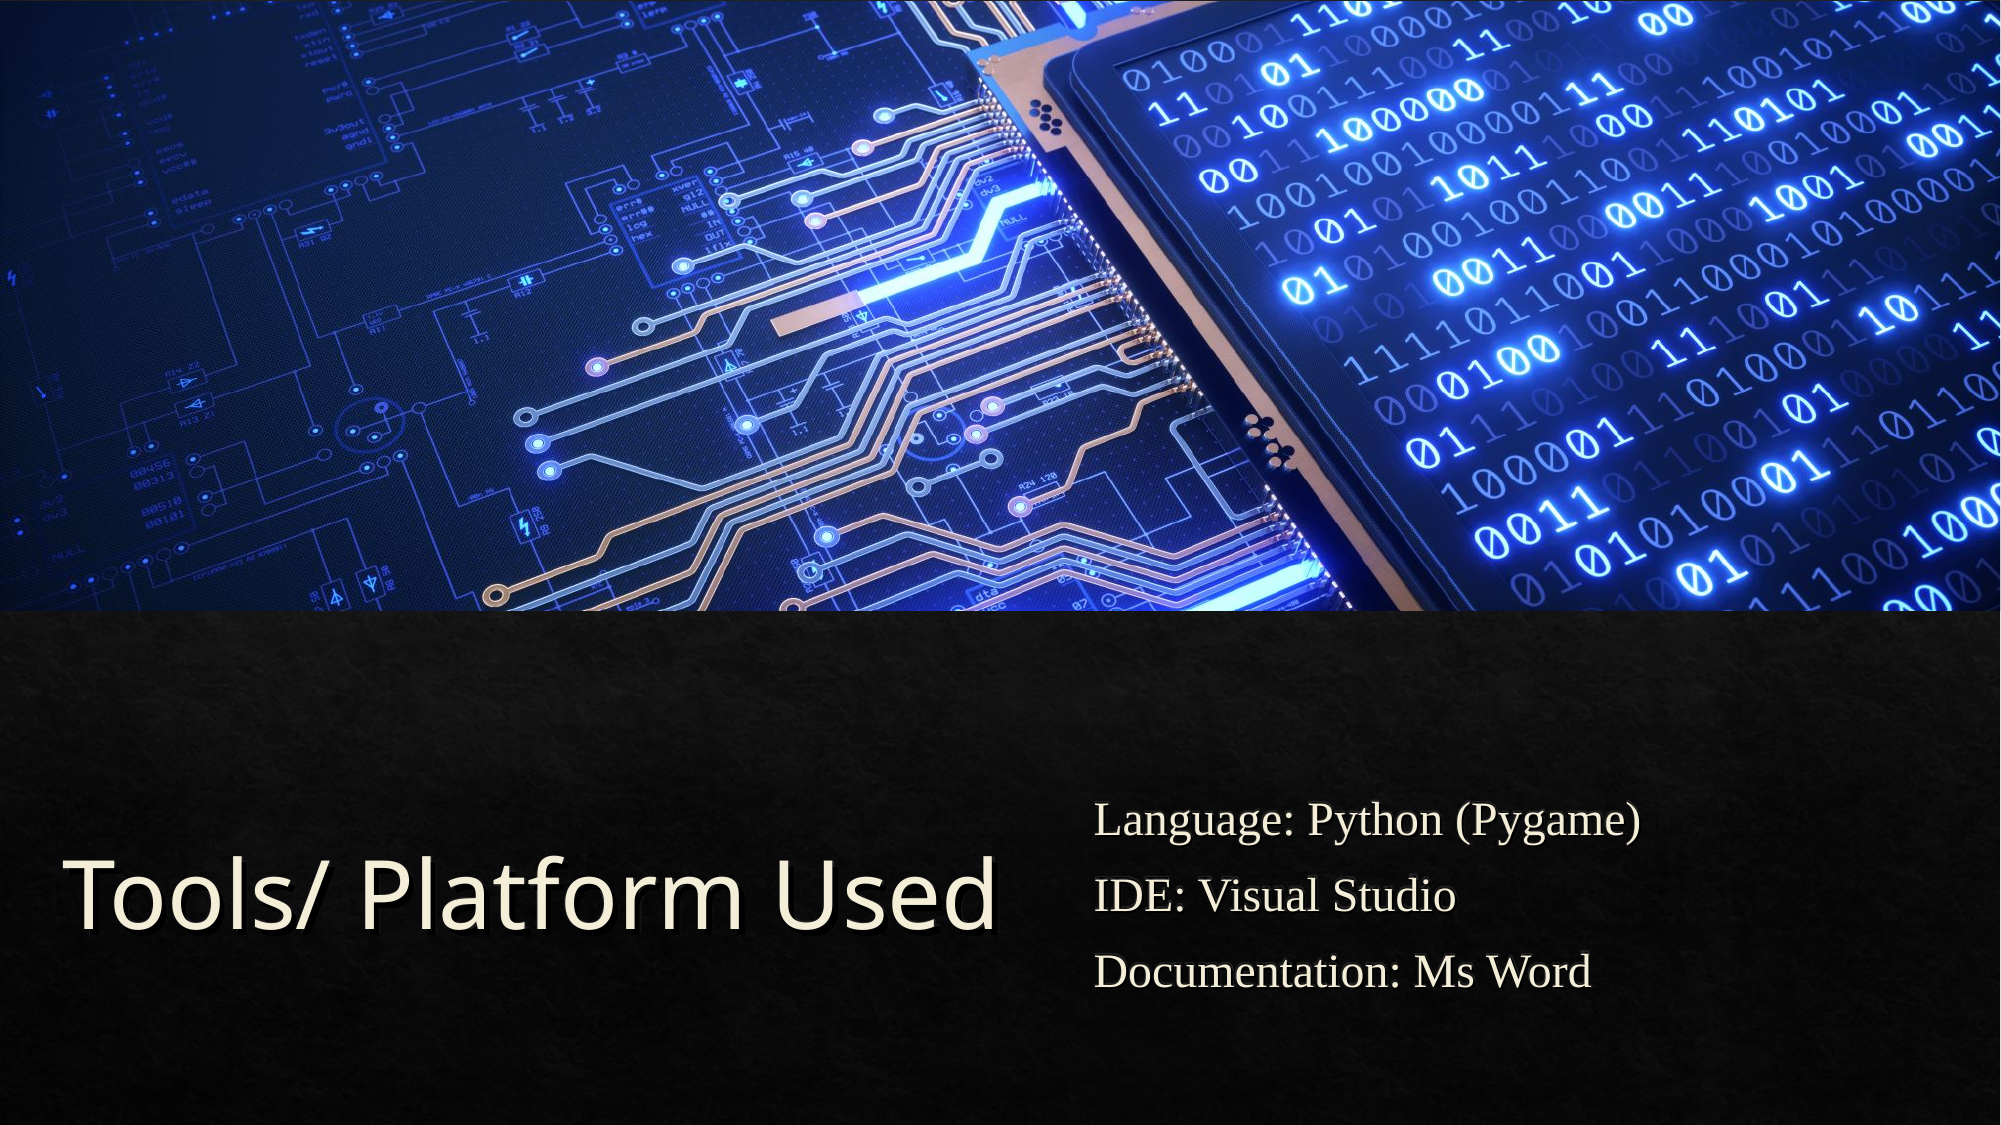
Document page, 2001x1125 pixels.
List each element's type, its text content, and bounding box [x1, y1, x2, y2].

picture [0, 1, 2000, 611]
title Tools/ Platform Used [41, 774, 1022, 1023]
list Language: Python (Pygame) IDE: Visual Studio Documentation: Ms Word [1022, 641, 2000, 1125]
